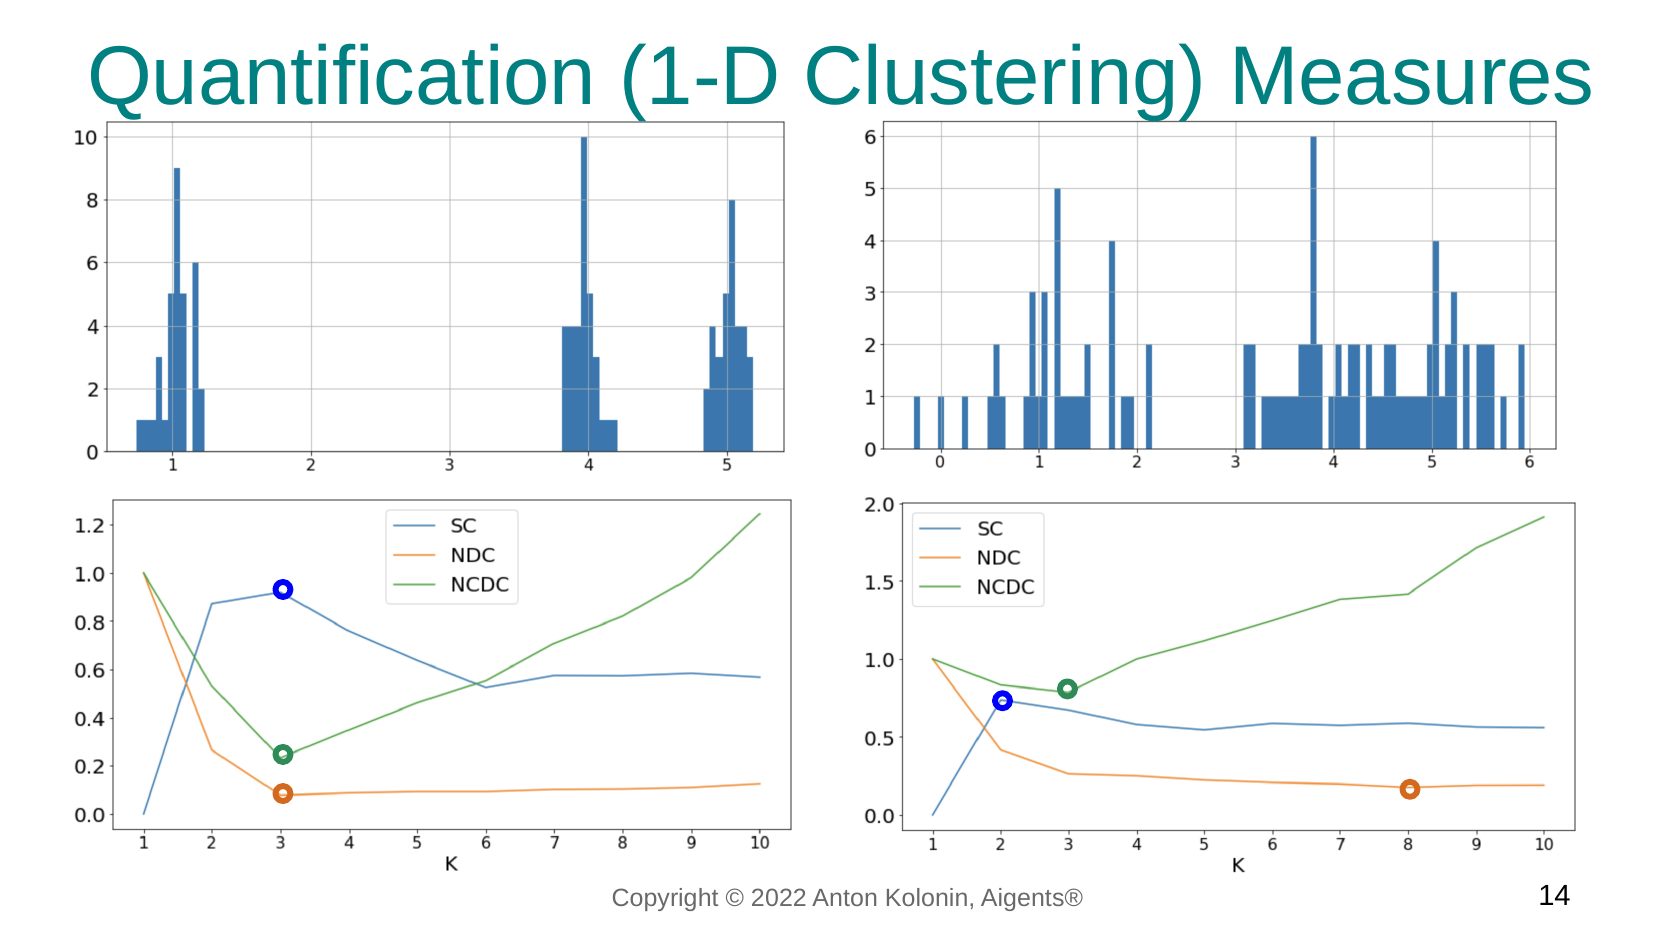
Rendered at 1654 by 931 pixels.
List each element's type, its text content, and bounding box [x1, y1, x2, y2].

picture [59, 143, 801, 880]
picture [855, 143, 1587, 880]
text_box Quantification (1-D Clustering) Measures [1, 7, 1654, 143]
